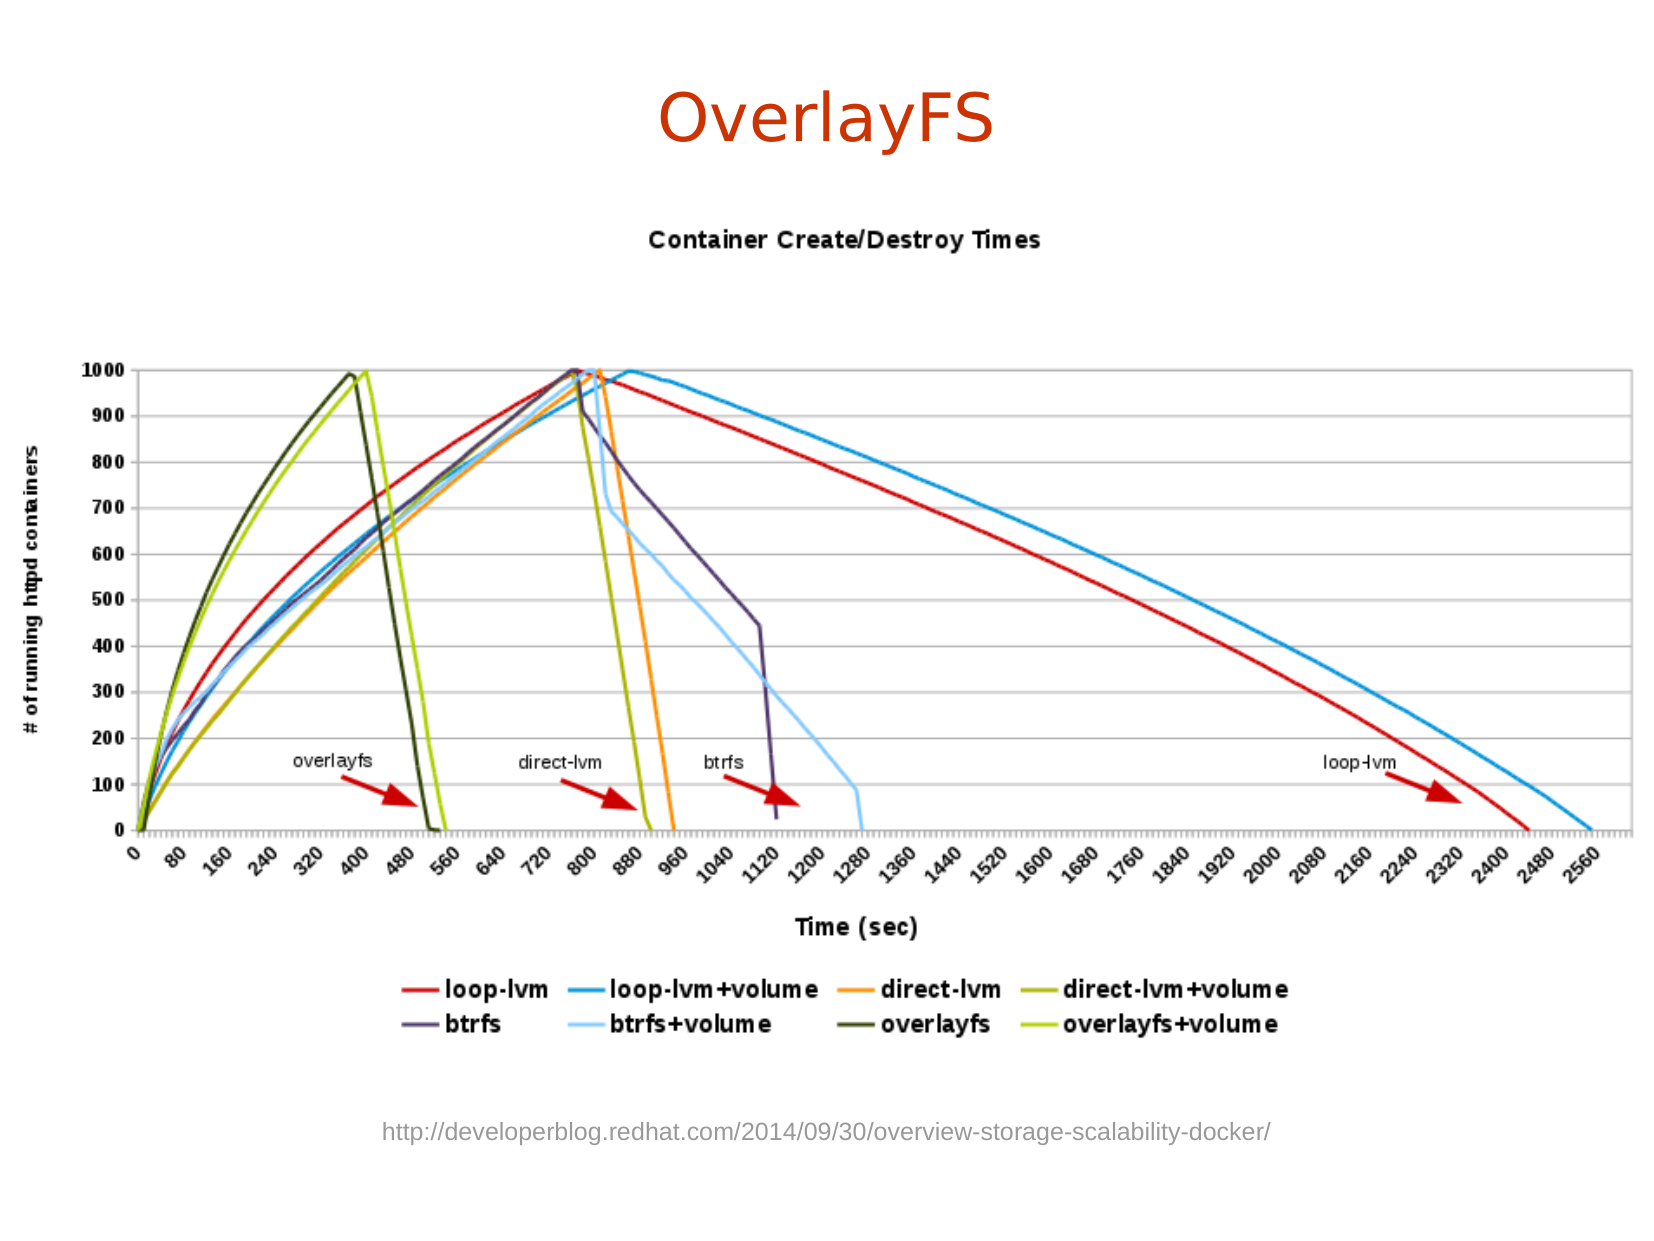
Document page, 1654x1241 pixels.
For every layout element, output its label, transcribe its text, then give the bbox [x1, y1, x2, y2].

text_box OverlayFS [642, 72, 1012, 166]
picture [1, 200, 1654, 1045]
text_box http://developerblog.redhat.com/2014/09/30/overview-storage-scalability-docker/ [367, 1110, 1287, 1153]
